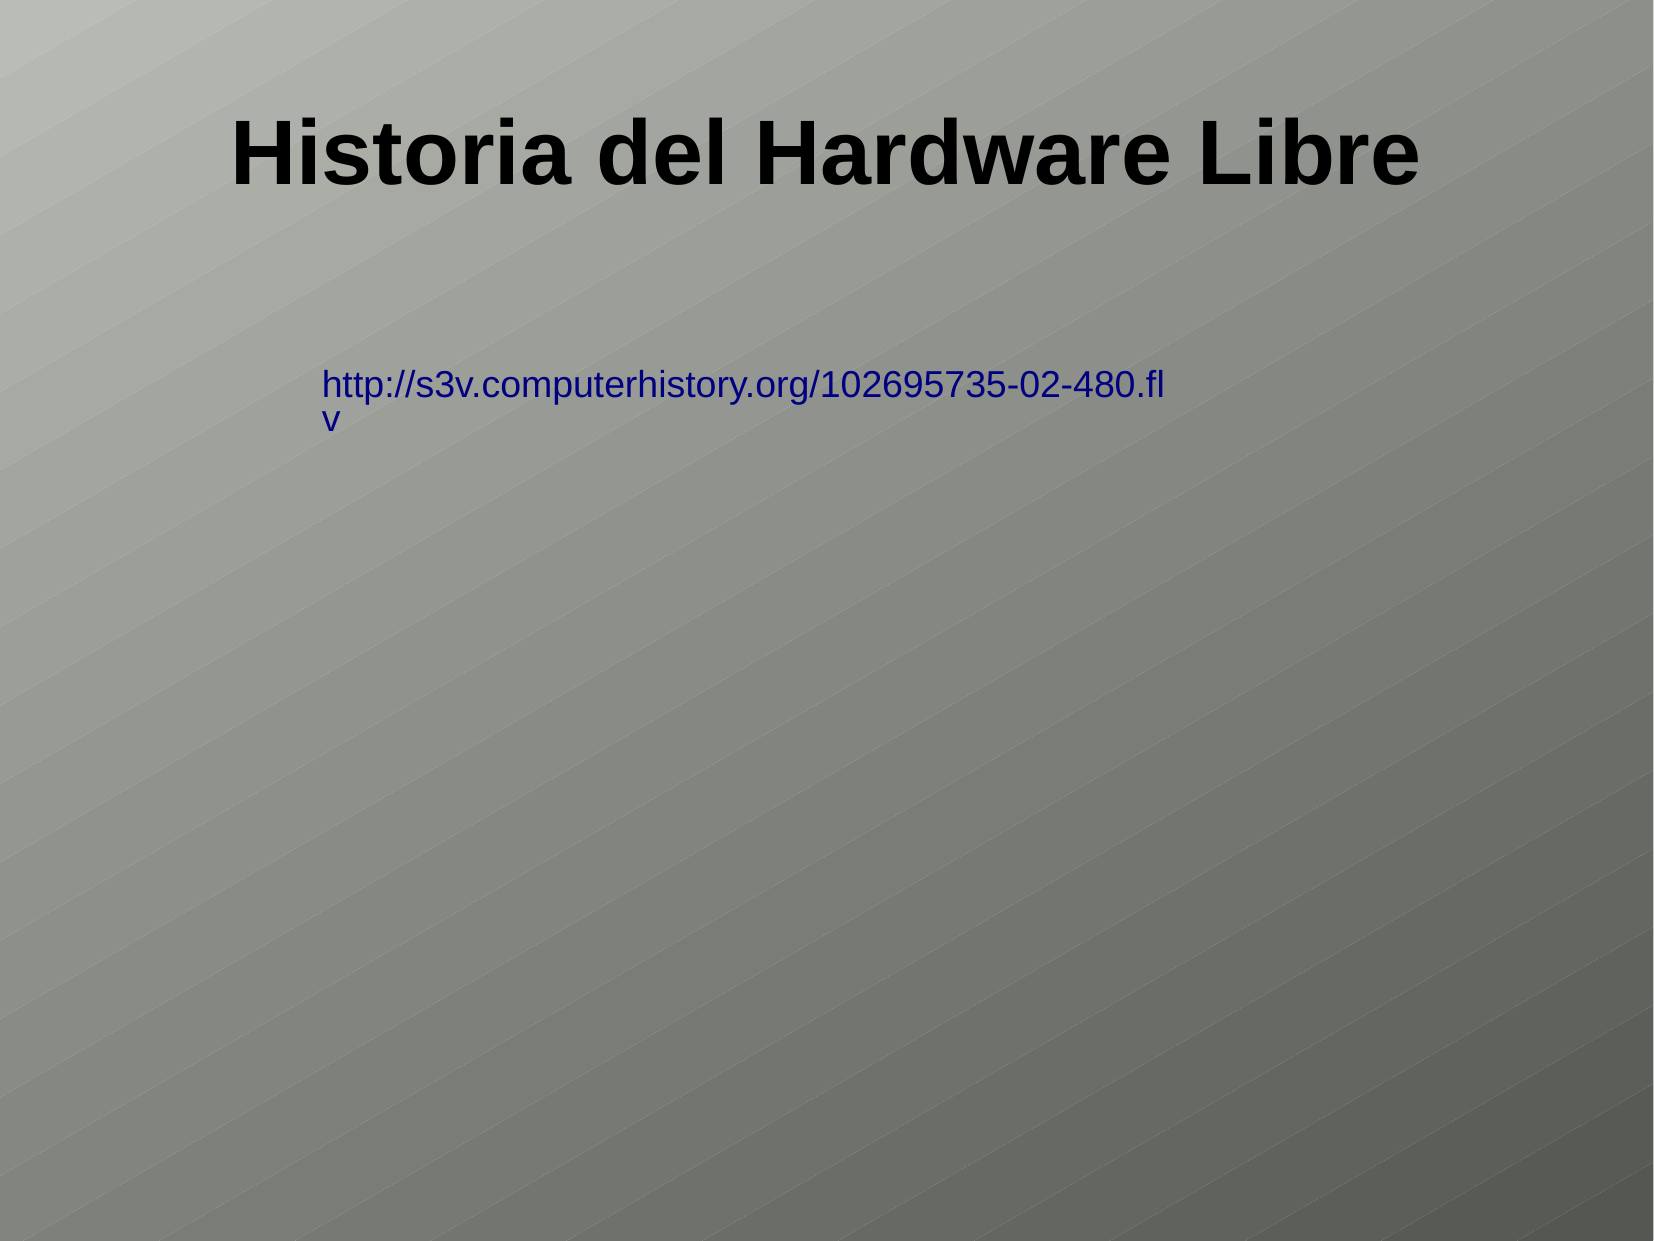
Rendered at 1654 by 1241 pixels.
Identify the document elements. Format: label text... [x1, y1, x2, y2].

text_box http://s3v.computerhistory.org/102695735-02-480.flv [307, 356, 1199, 456]
list [82, 290, 1571, 1010]
title Historia del Hardware Libre [82, 49, 1571, 257]
